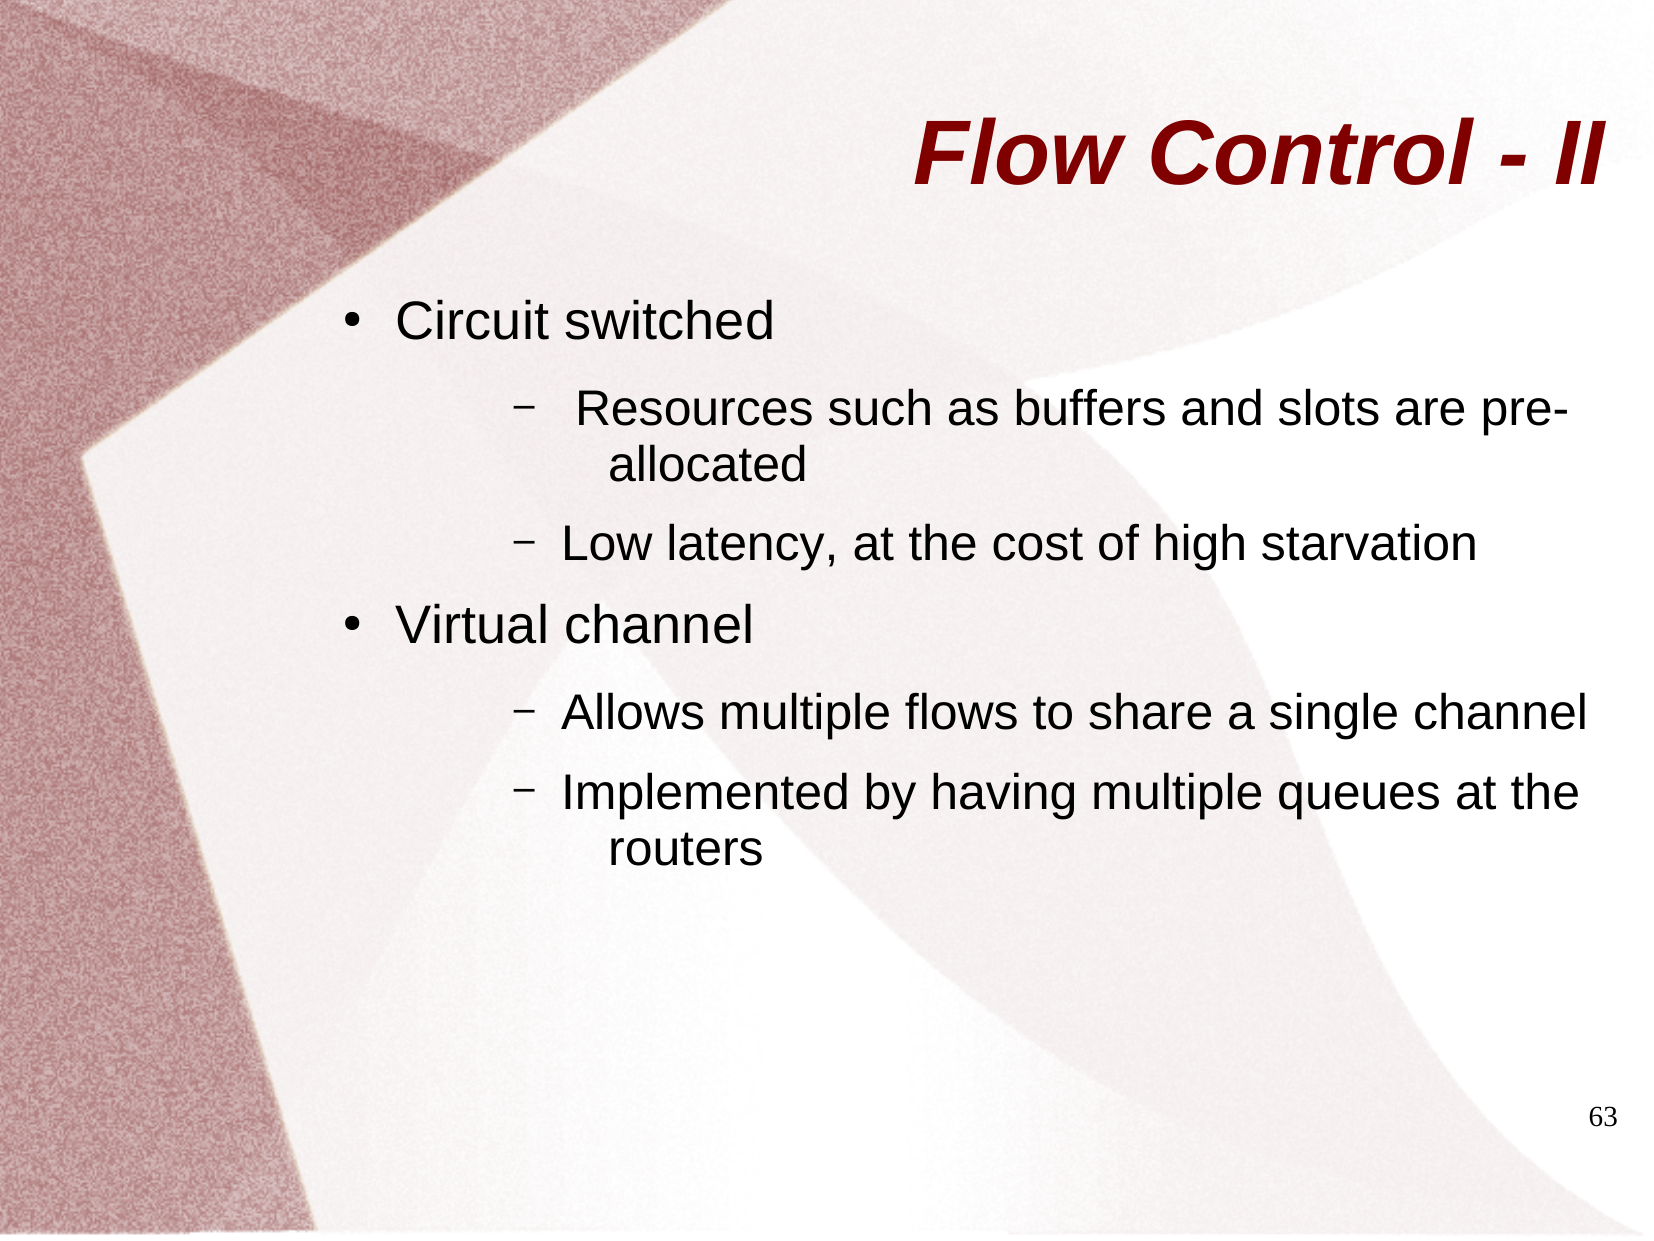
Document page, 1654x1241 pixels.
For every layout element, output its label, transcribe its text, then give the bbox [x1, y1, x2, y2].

picture [0, 0, 1654, 1241]
list Circuit switched Resources such as buffers and slots are pre-allocated Low latency, at the cost of high starvation Virtual channel Allows multiple flows to share a single channel Implemented by having multiple queues at the routers [324, 290, 1601, 1010]
title Flow Control - II [596, 49, 1607, 257]
